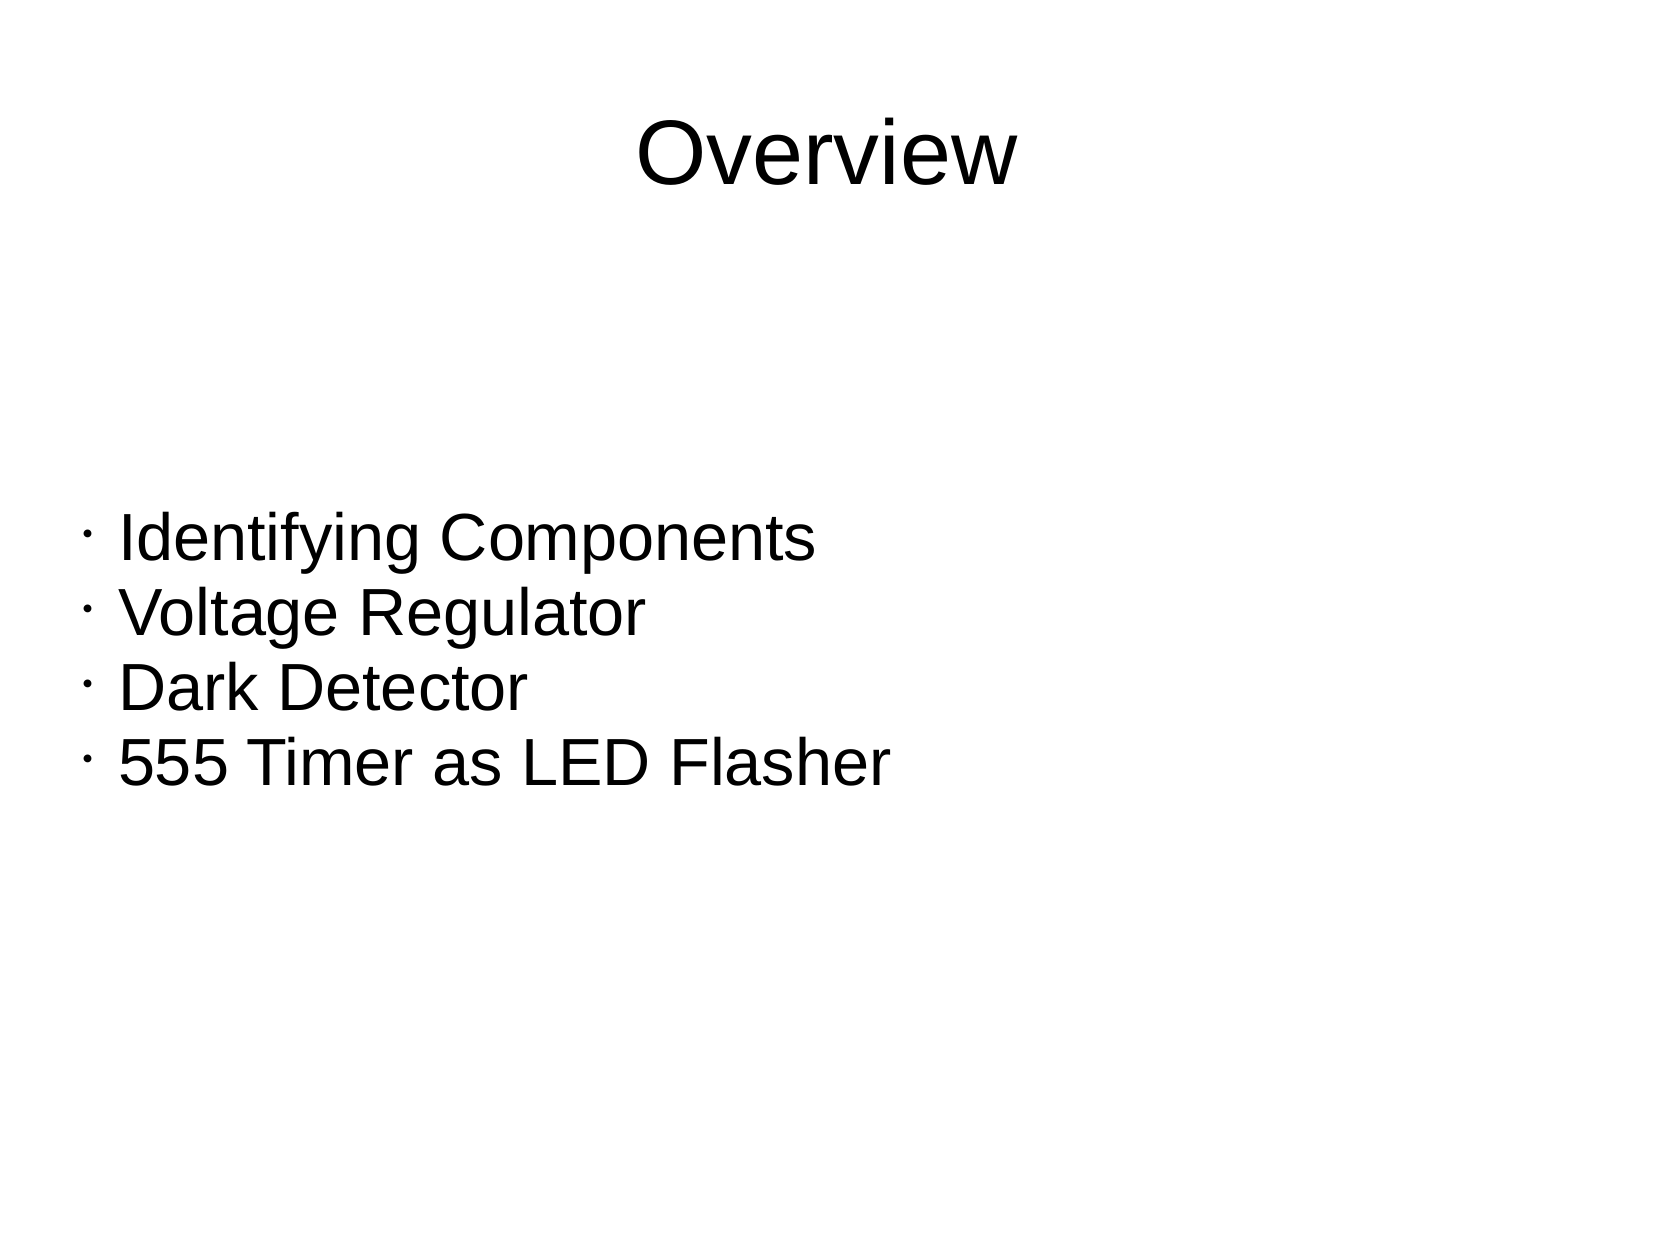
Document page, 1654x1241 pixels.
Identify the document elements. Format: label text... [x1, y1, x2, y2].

title Overview [82, 49, 1571, 257]
subtitle Identifying Components Voltage Regulator Dark Detector 555 Timer as LED Flasher [82, 290, 1571, 1010]
